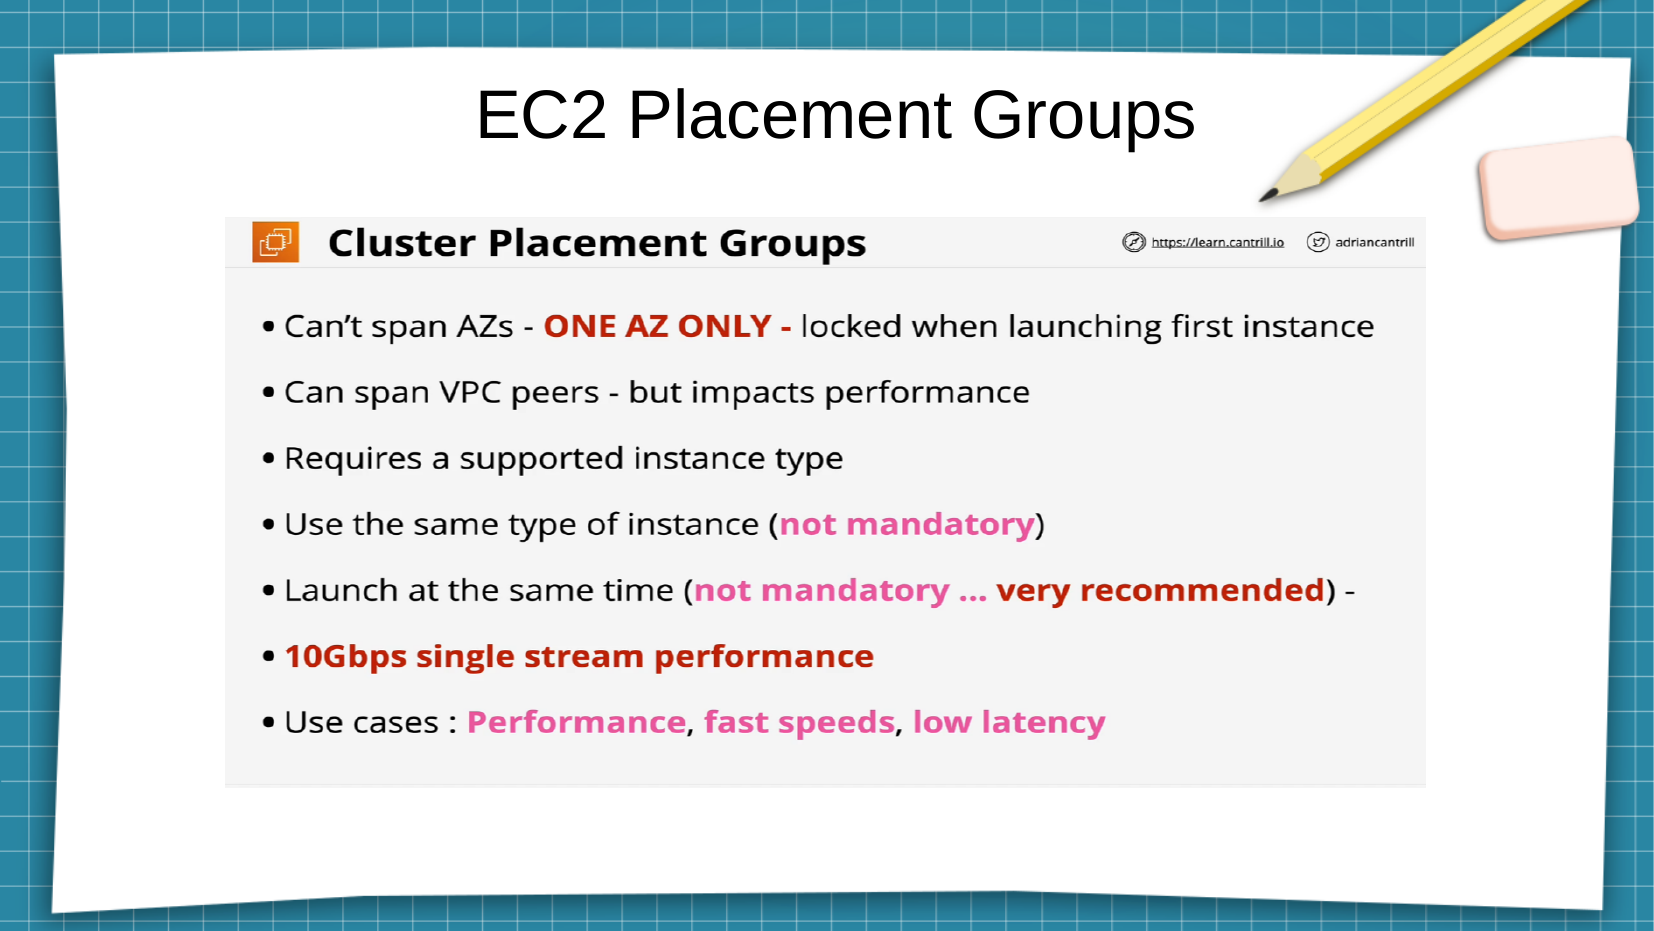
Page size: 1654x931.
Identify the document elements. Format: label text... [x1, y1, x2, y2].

picture [0, 0, 1654, 931]
title EC2 Placement Groups [82, 37, 1571, 193]
